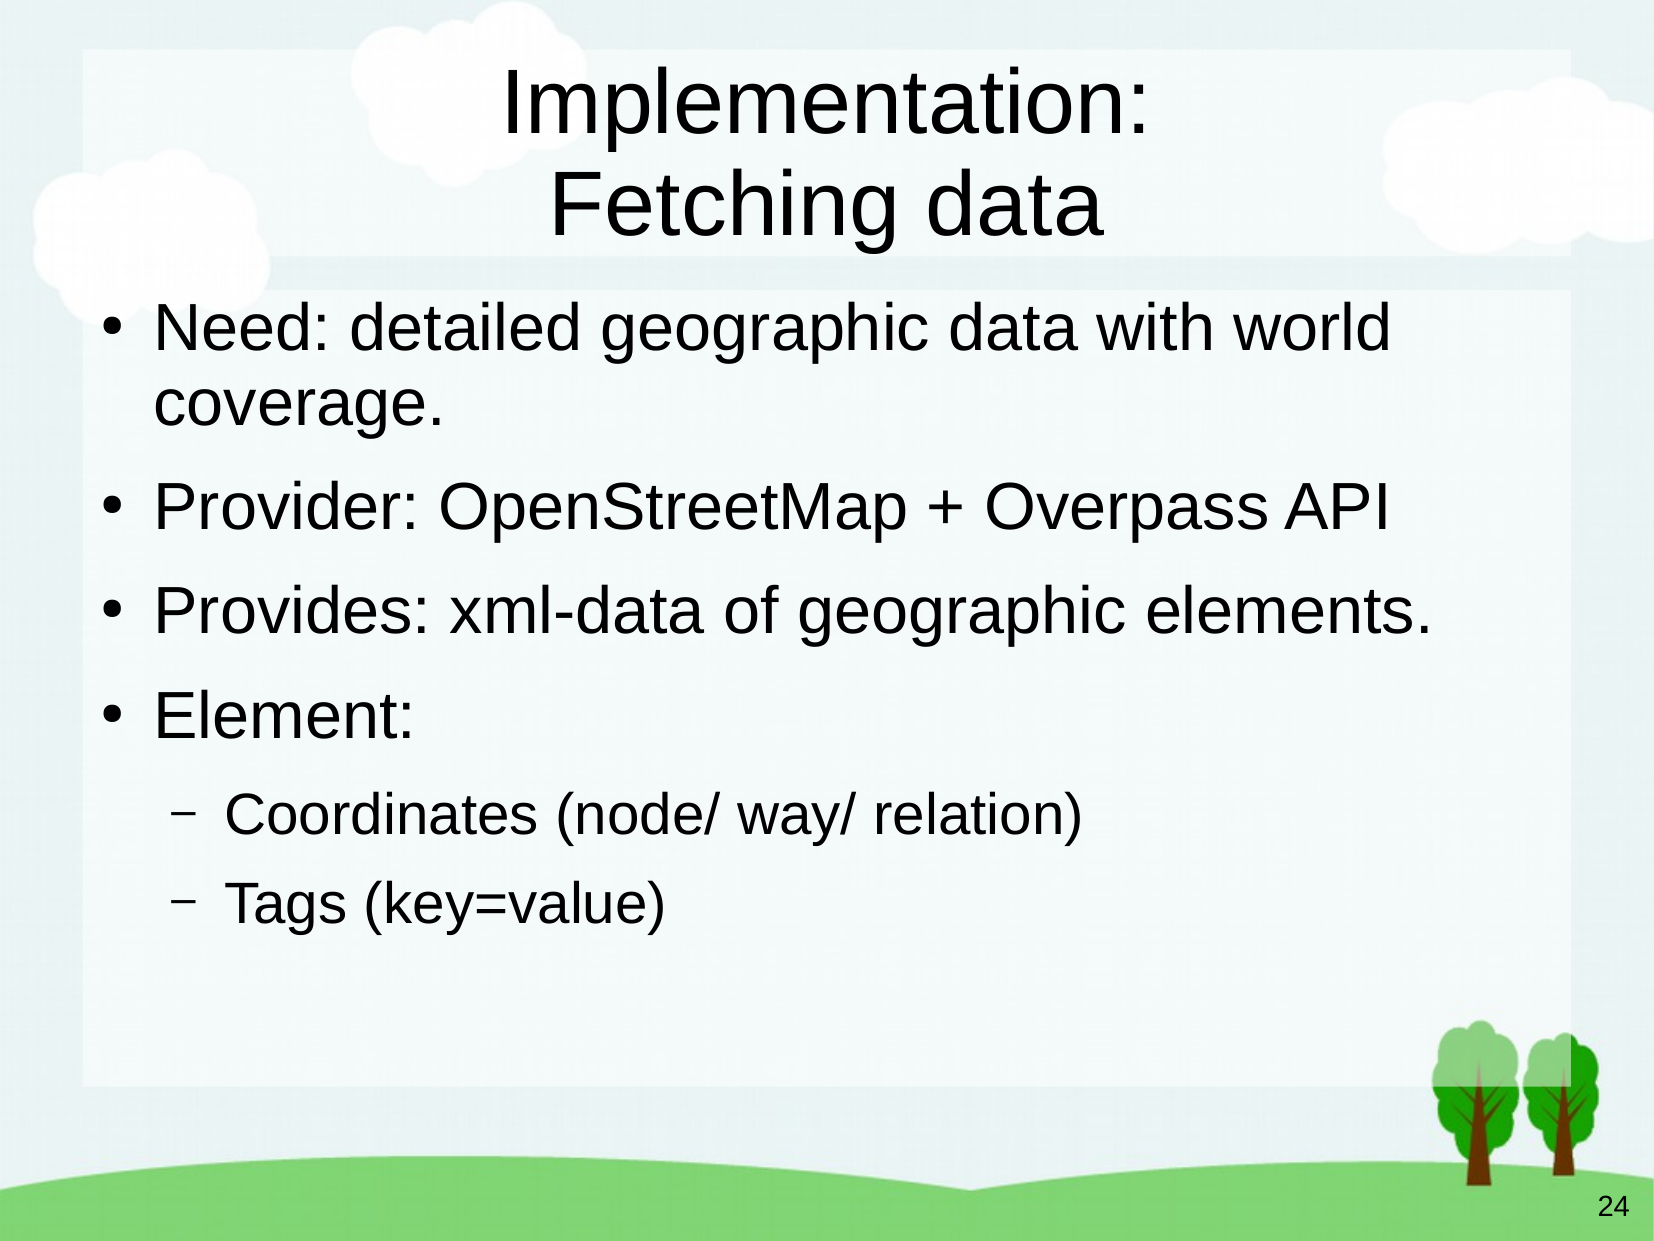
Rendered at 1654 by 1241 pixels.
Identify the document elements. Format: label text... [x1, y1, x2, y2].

title Implementation: Fetching data [82, 49, 1571, 257]
list Need: detailed geographic data with world coverage. Provider: OpenStreetMap + Overpass API Provides: xml-data of geographic elements. Element: Coordinates (node/ way/ relation) Tags (key=value) [82, 290, 1571, 1087]
picture [0, 0, 1654, 1241]
